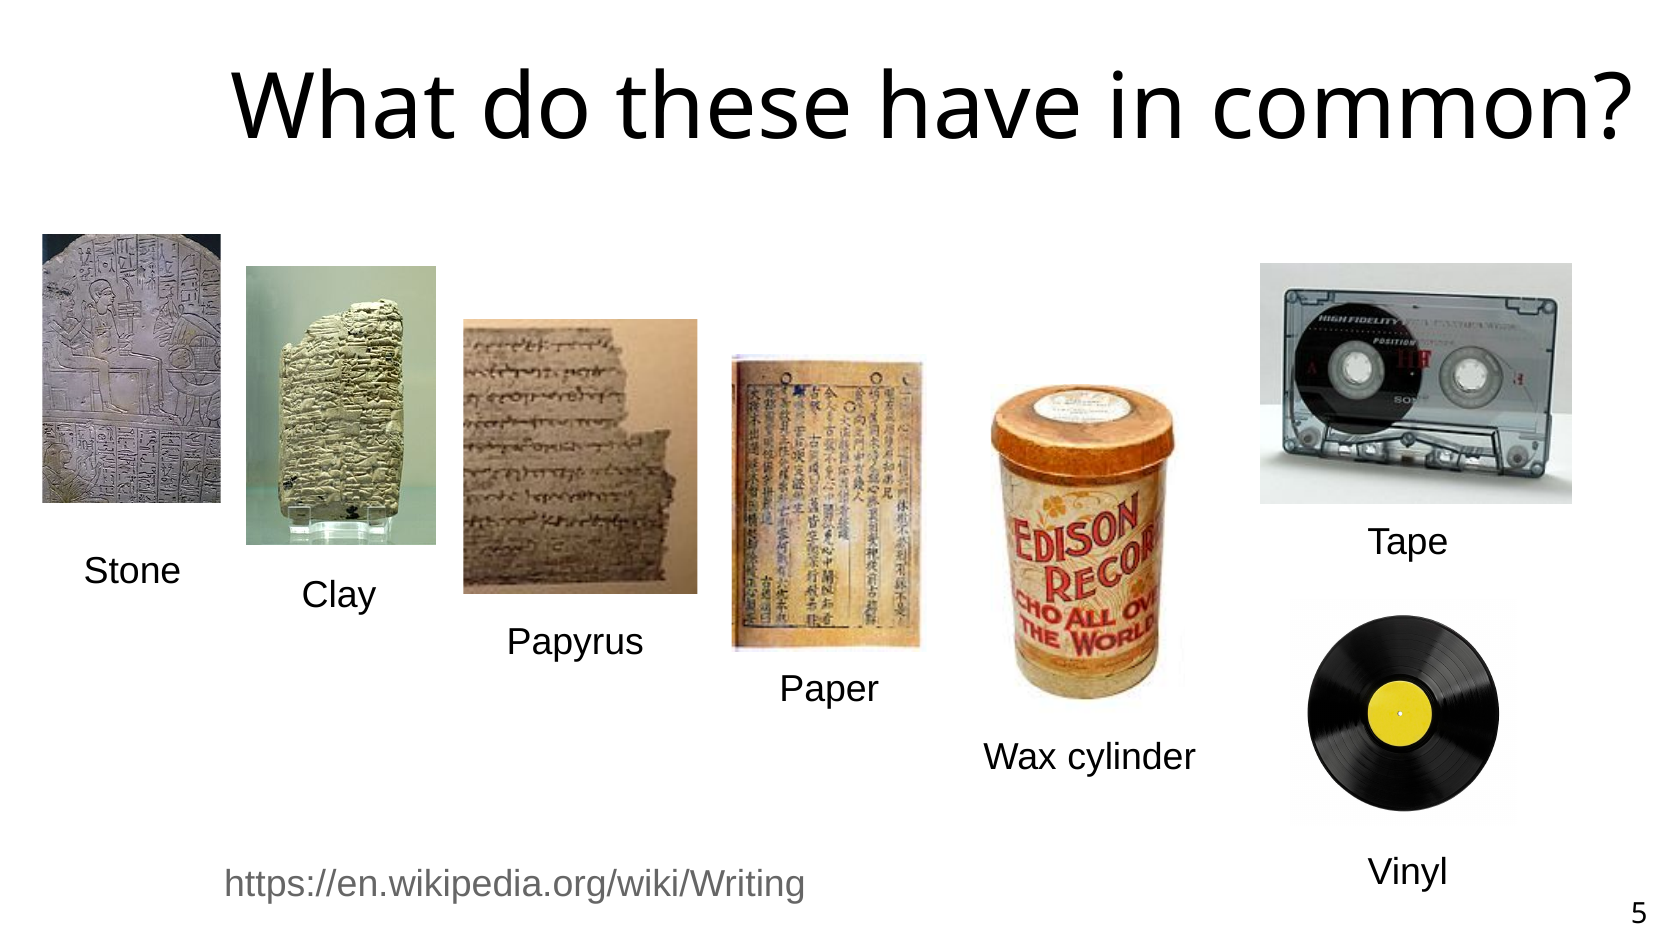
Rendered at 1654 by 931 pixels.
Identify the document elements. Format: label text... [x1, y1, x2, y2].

title What do these have in common? [226, 0, 1639, 206]
text_box Papyrus [470, 613, 681, 670]
text_box Tape [1302, 512, 1513, 570]
text_box Wax cylinder [967, 727, 1213, 828]
picture [990, 384, 1185, 727]
picture [1260, 263, 1572, 504]
picture [463, 319, 698, 594]
text_box Vinyl [1302, 842, 1513, 900]
picture [731, 354, 927, 652]
picture [1290, 599, 1517, 826]
picture [246, 266, 436, 545]
picture [42, 234, 221, 503]
text_box Stone [27, 542, 238, 600]
text_box Paper [724, 660, 935, 718]
text_box https://en.wikipedia.org/wiki/Writing [209, 855, 821, 912]
text_box Clay [233, 565, 444, 623]
